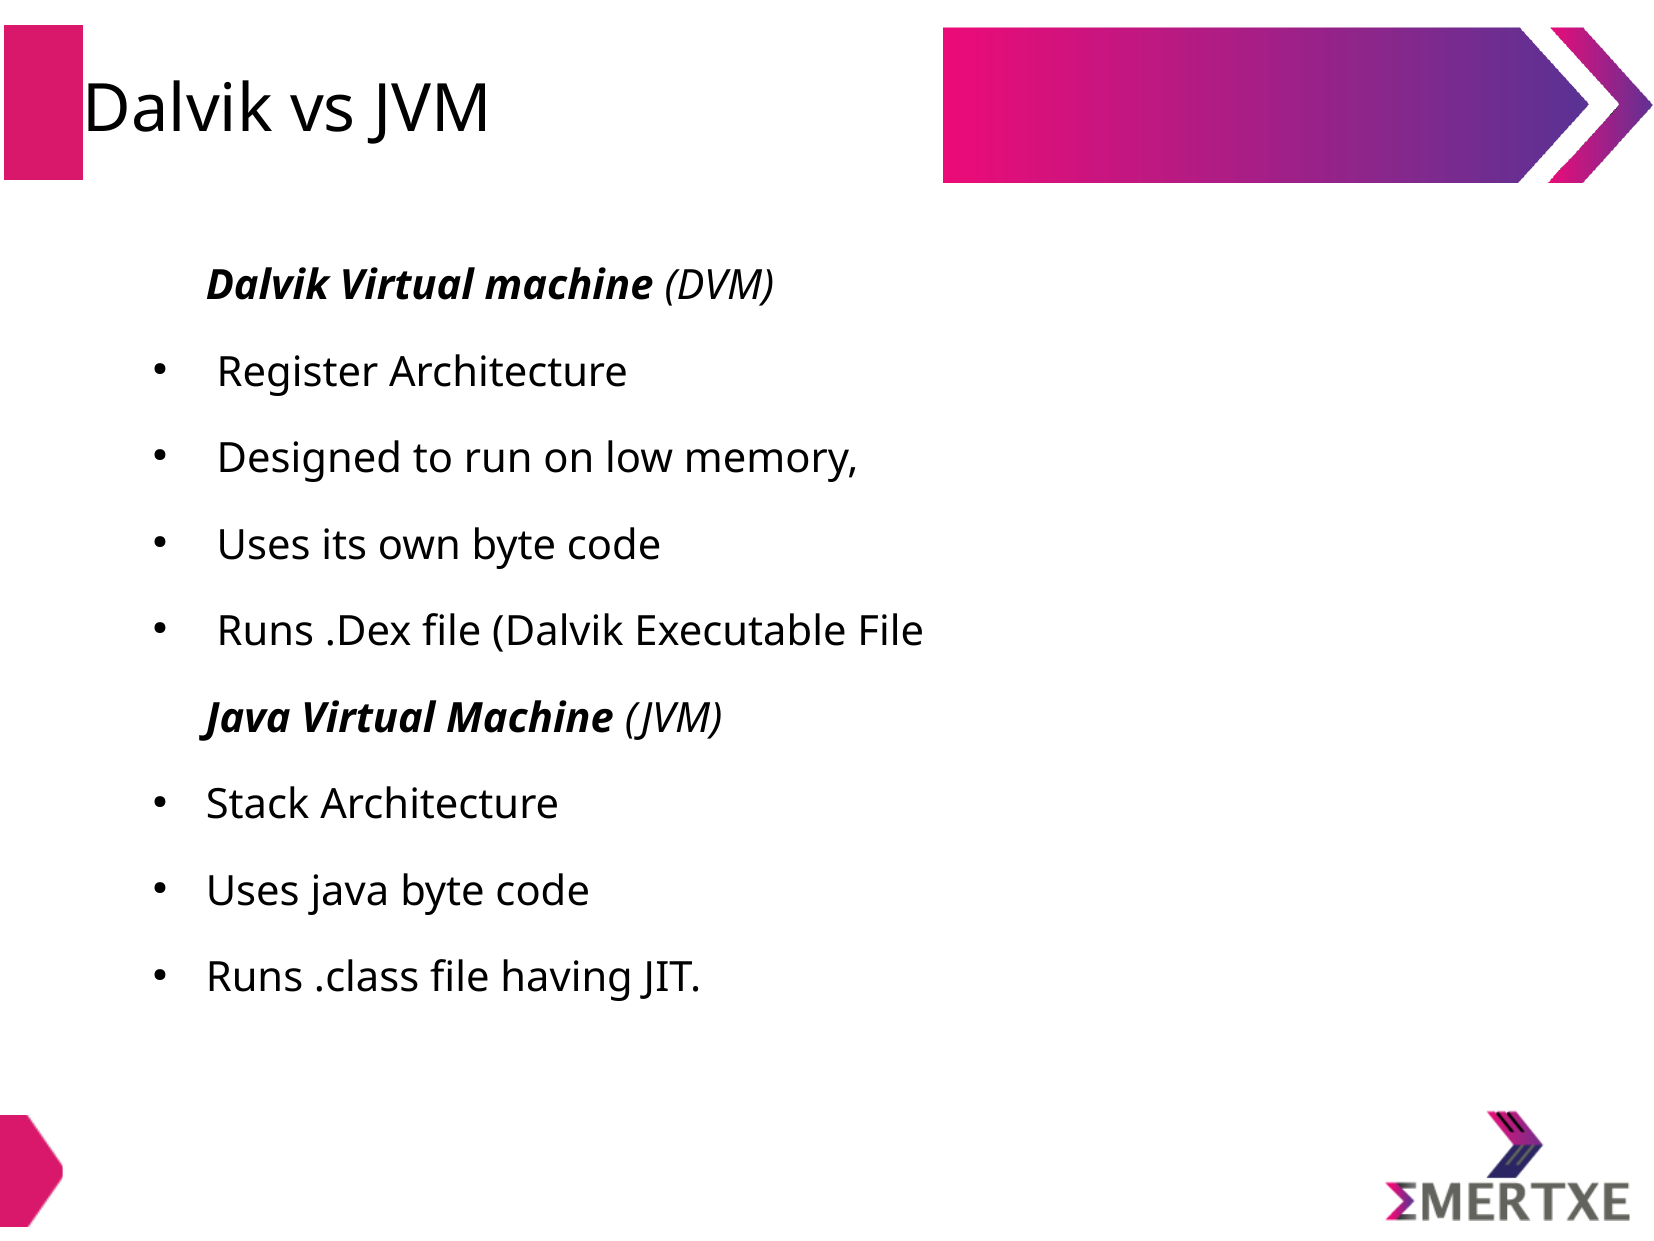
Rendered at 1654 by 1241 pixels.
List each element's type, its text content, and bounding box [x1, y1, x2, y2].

picture [1385, 1107, 1631, 1221]
picture [1571, 27, 1653, 183]
list Dalvik Virtual machine (DVM) Register Architecture Designed to run on low memory, Uses its own byte code Runs .Dex file (Dalvik Executable File Java Virtual Machine (JVM) Stack Architecture Uses java byte code Runs .class file having JIT. [135, 255, 1193, 1025]
title Dalvik vs JVM [82, 2, 1571, 210]
